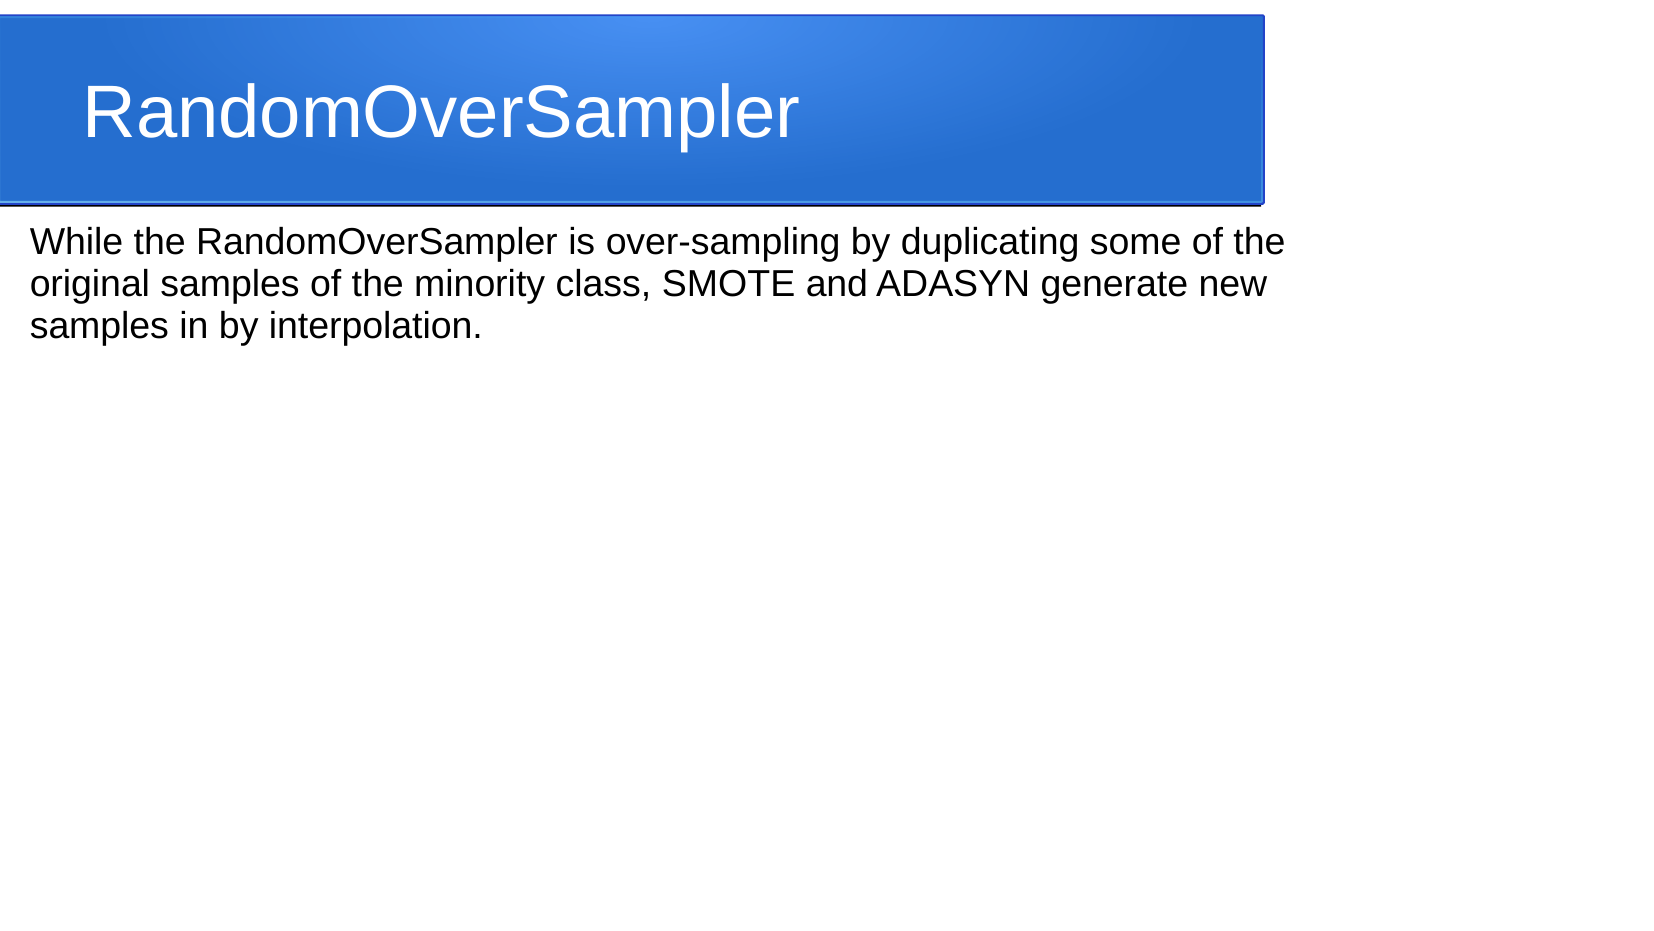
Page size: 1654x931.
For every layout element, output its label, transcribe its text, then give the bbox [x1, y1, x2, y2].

text_box While the RandomOverSampler is over-sampling by duplicating some of the original samples of the minority class, SMOTE and ADASYN generate new samples in by interpolation. [15, 213, 1411, 901]
title RandomOverSampler [82, 35, 1235, 189]
